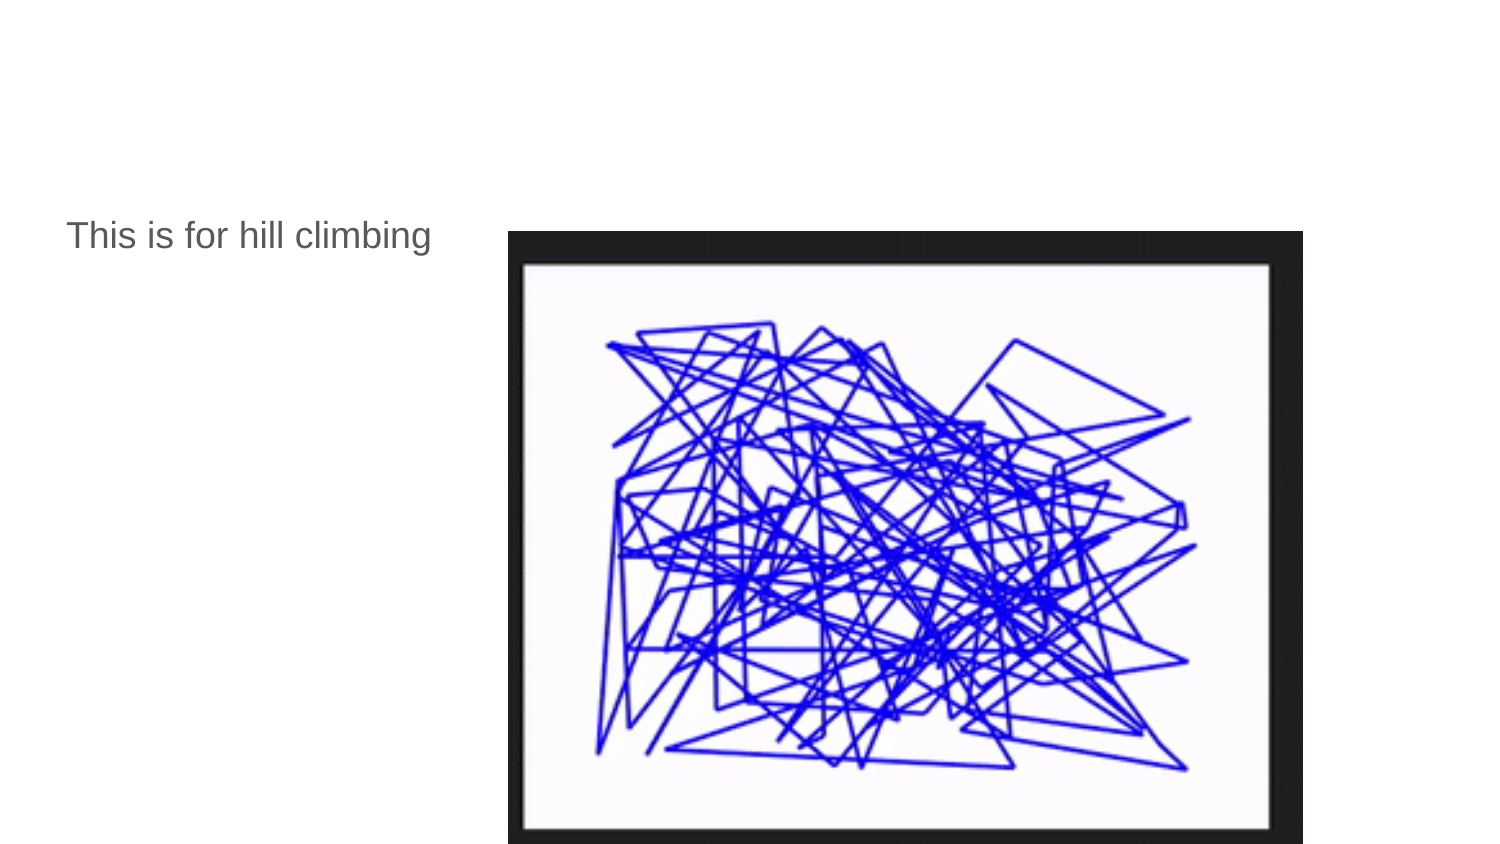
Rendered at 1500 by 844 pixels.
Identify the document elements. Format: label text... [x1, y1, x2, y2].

picture [508, 231, 1303, 844]
list This is for hill climbing [51, 189, 1449, 750]
